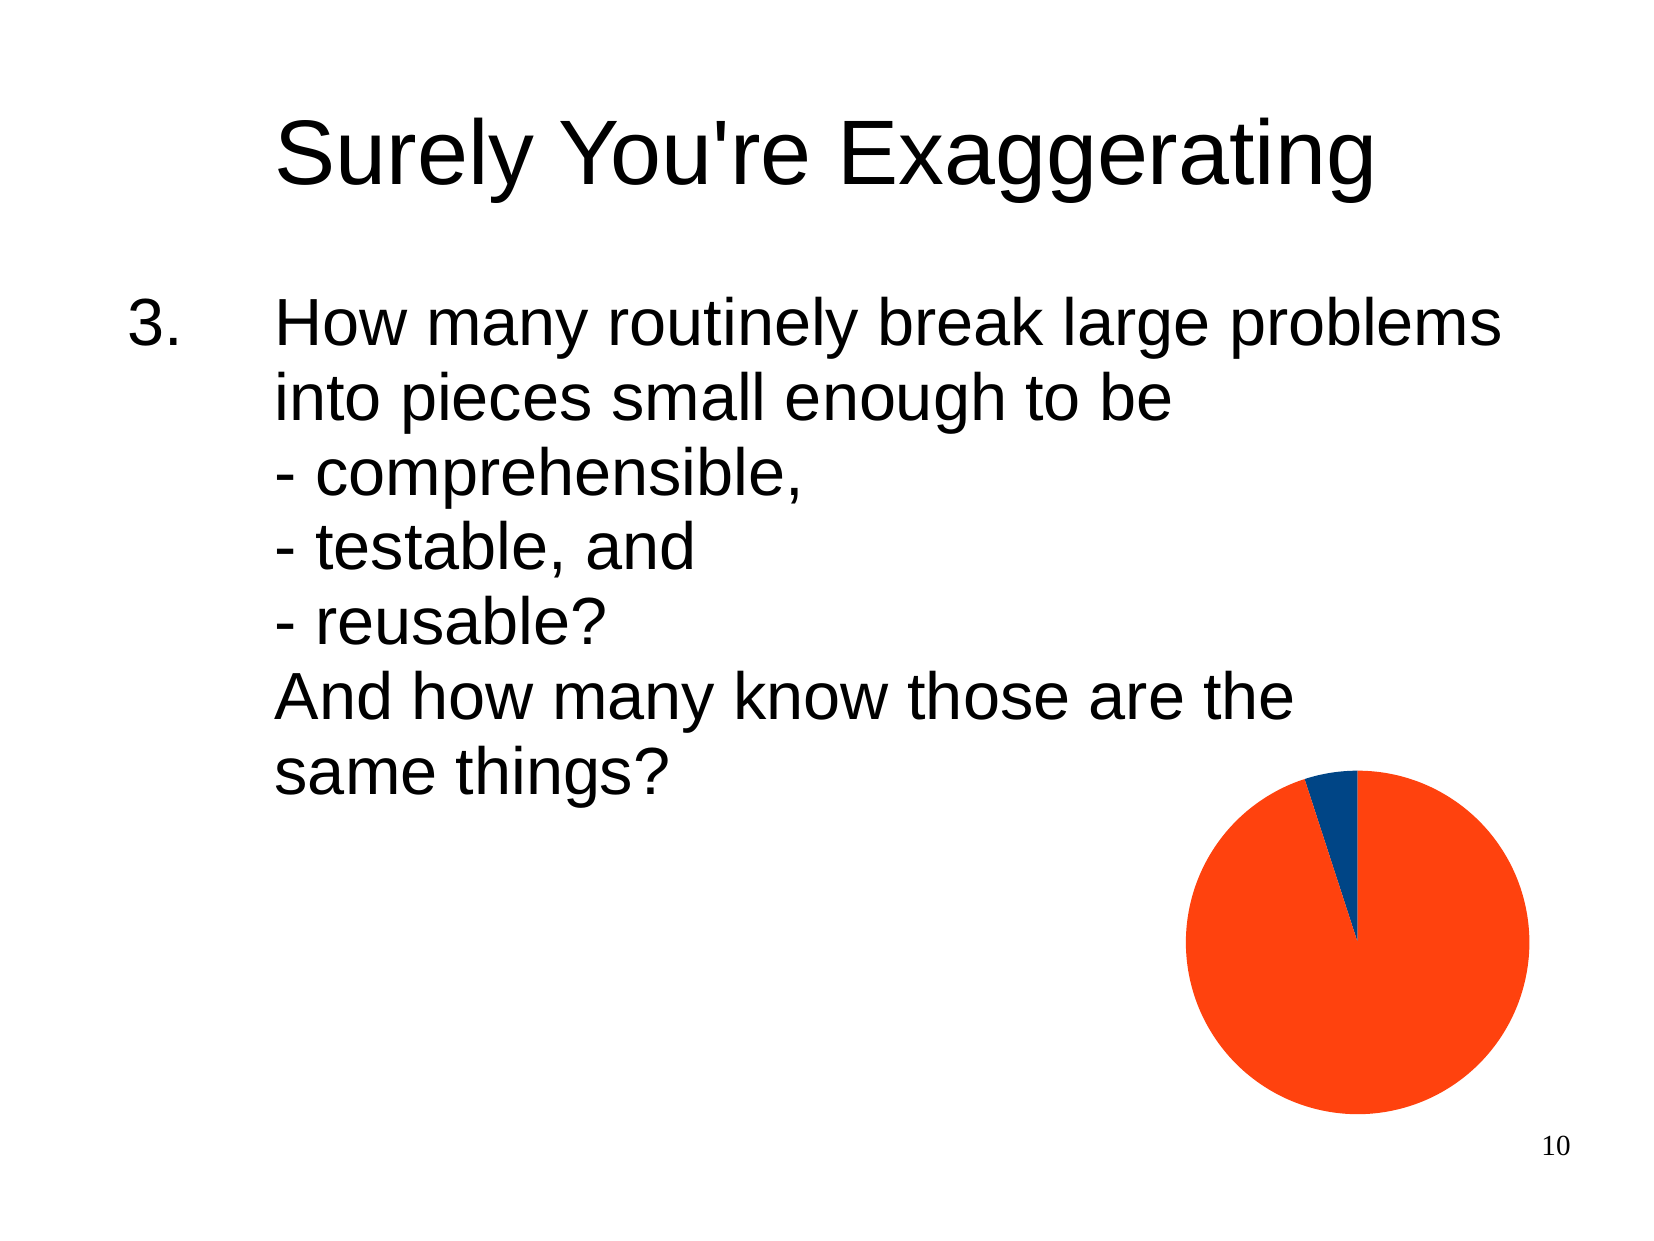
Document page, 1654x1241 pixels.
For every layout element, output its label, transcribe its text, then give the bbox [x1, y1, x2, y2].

title Surely You're Exaggerating [82, 49, 1571, 257]
chart [1154, 763, 1561, 1122]
text_box 3. How many routinely break large problems into pieces small enough to be - comprehensible, - testable, and - reusable? And how many know those are the same things? [112, 277, 1520, 815]
